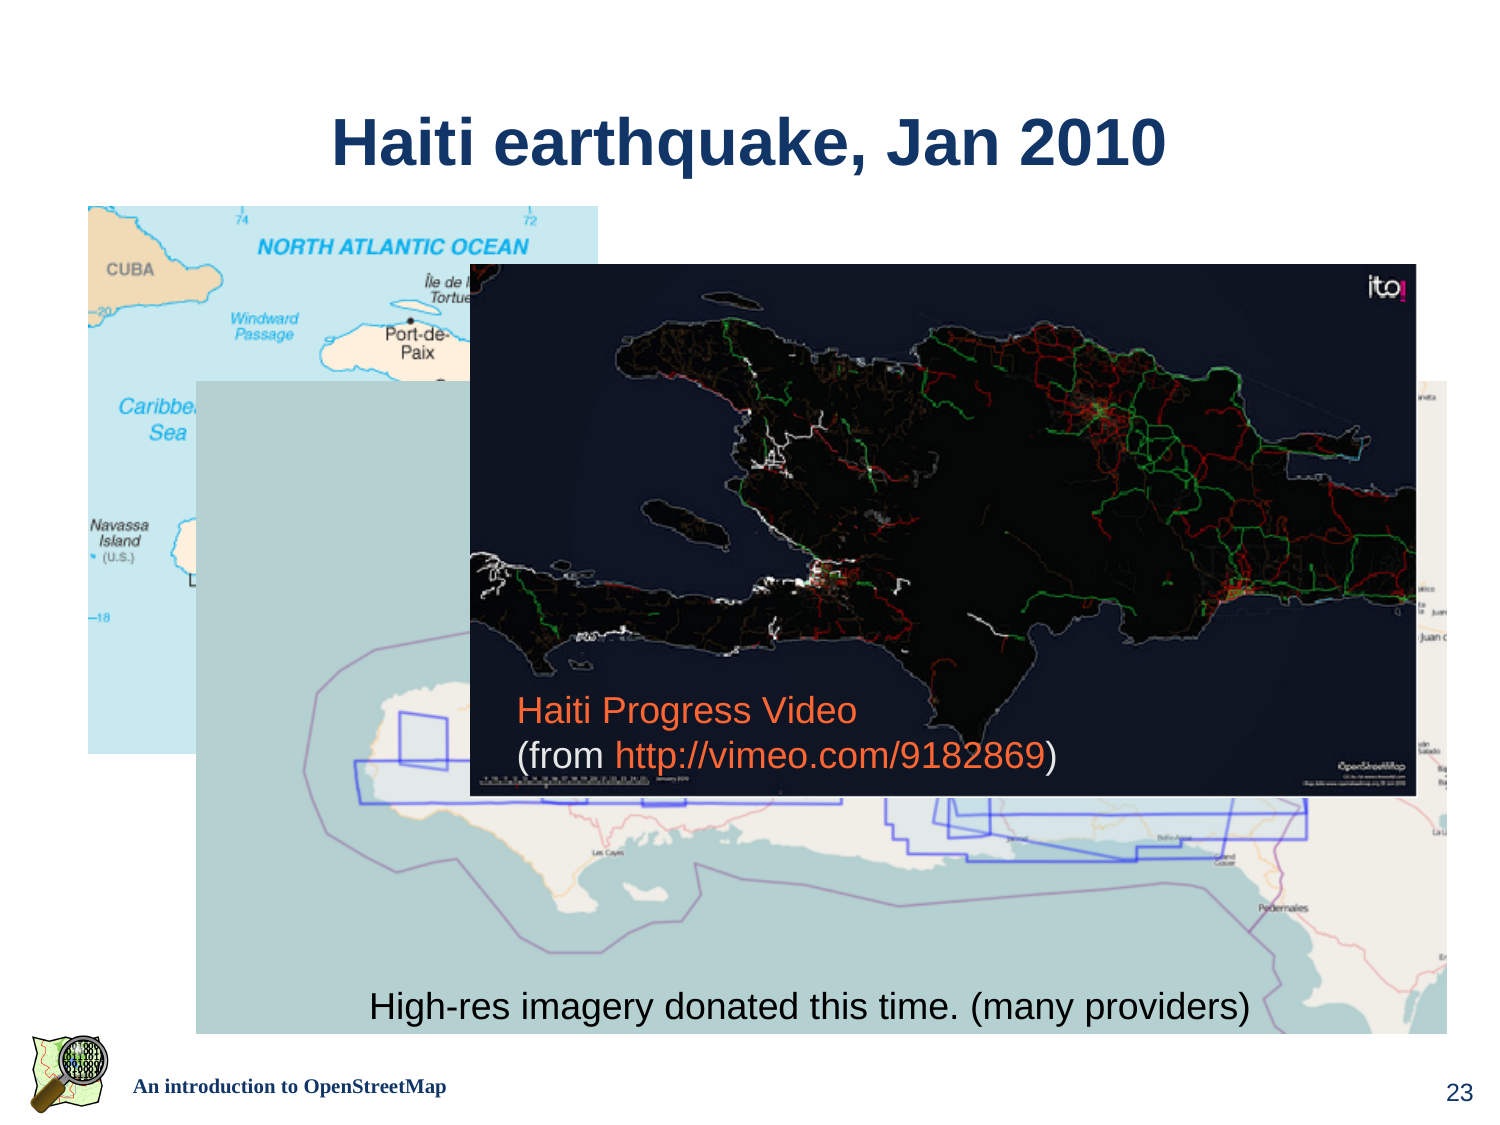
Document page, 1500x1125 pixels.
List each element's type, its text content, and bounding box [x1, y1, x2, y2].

text_box Haiti Progress Video (from http://vimeo.com/9182869) [501, 679, 1073, 784]
title Haiti earthquake, Jan 2010 [74, 44, 1425, 233]
picture [29, 1033, 110, 1114]
picture [88, 206, 1447, 1034]
text_box High-res imagery donated this time. (many providers) [354, 974, 1266, 1035]
